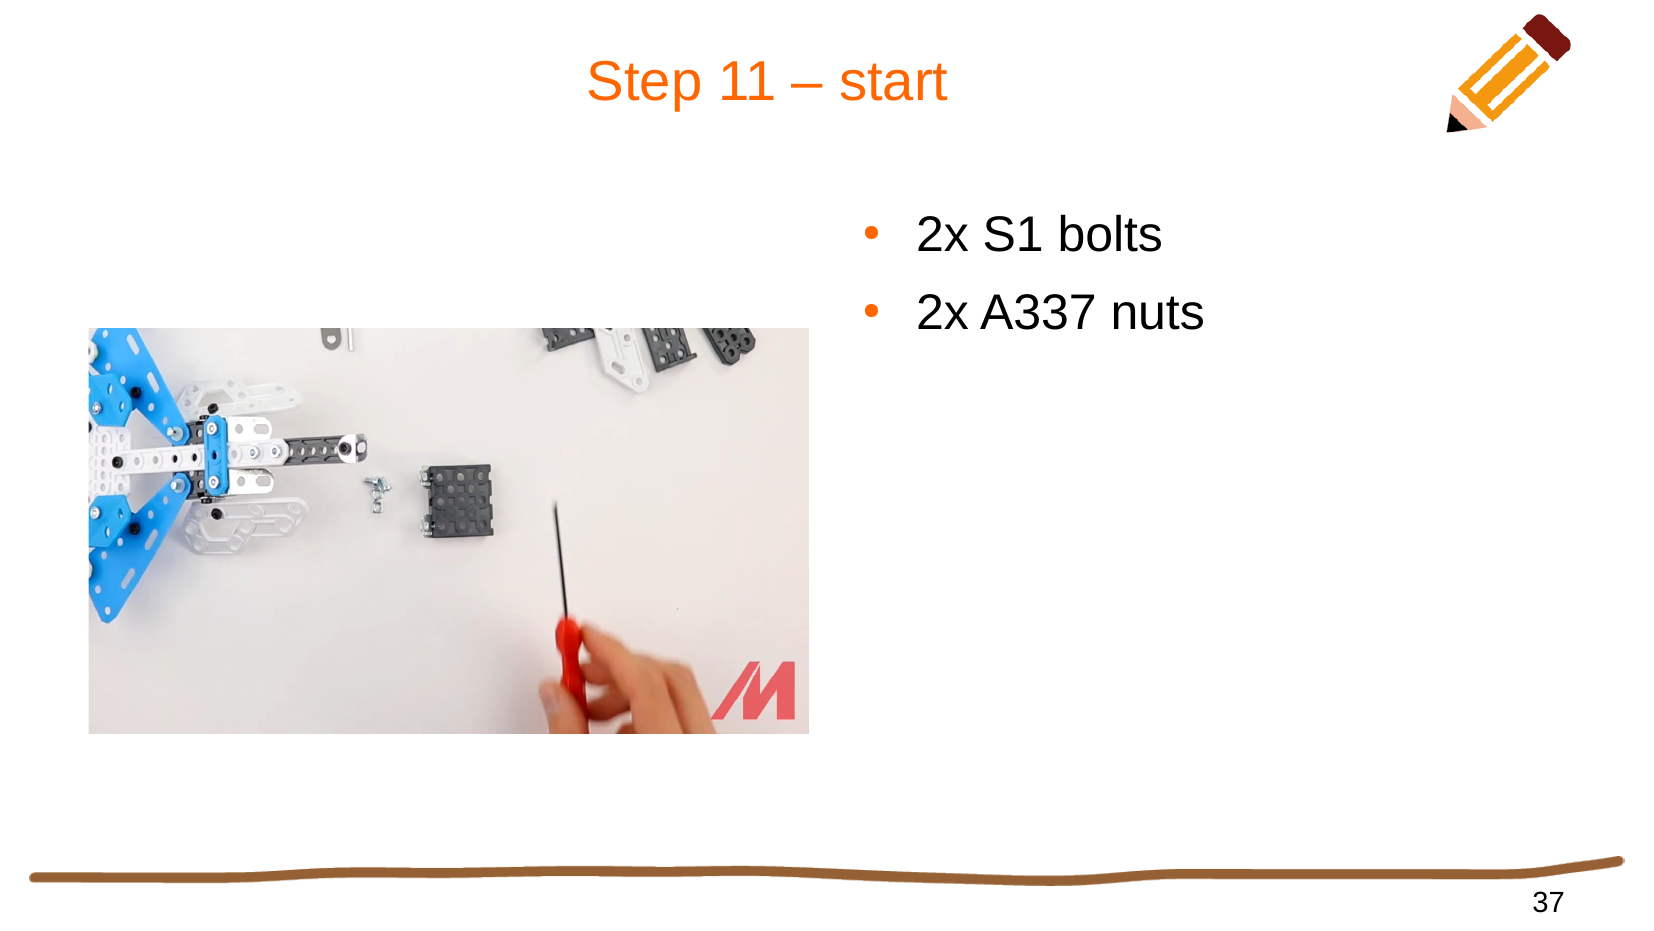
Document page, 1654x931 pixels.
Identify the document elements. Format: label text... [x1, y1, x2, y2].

picture [88, 328, 809, 735]
picture [1446, 14, 1571, 133]
picture [29, 856, 1625, 886]
title Step 11 – start [88, 29, 1447, 133]
list 2x S1 bolts 2x A337 nuts [845, 206, 1566, 857]
